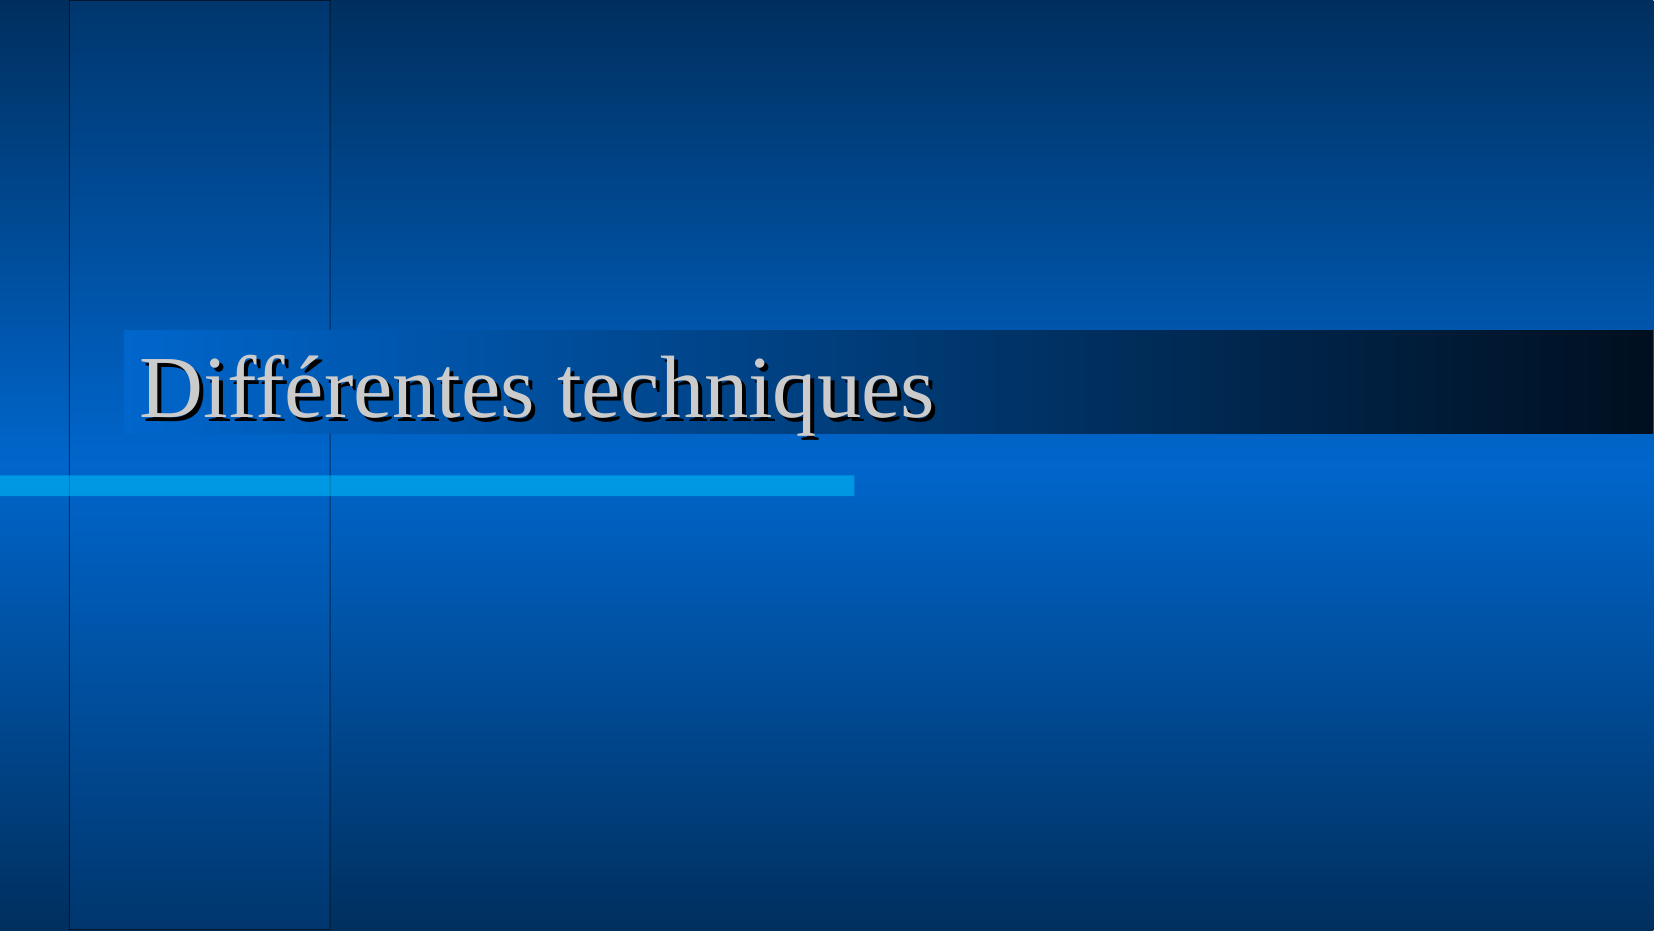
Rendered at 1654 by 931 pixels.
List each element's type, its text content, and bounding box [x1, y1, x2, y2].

title Différentes techniques [124, 309, 1530, 466]
